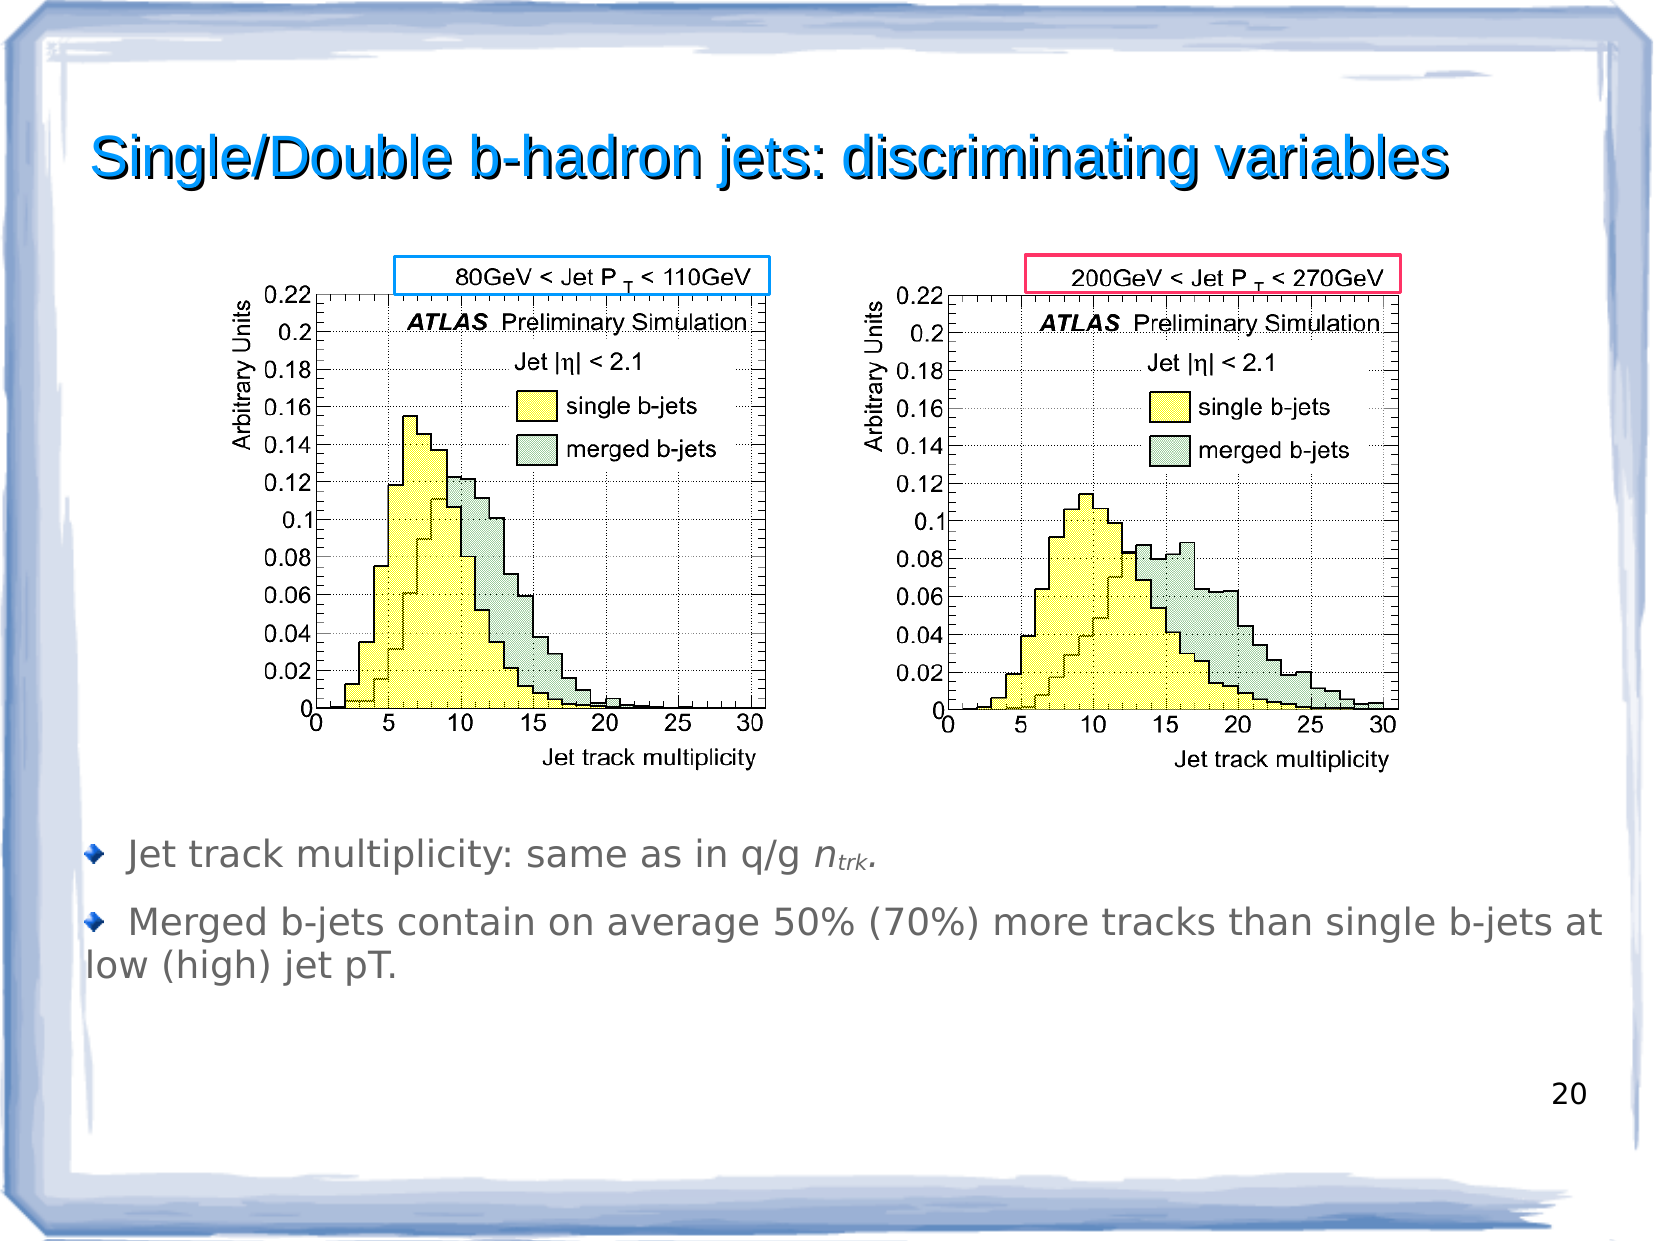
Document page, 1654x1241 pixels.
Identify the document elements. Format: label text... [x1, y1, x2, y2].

picture [0, 0, 1654, 1241]
text_box Jet track multiplicity: same as in q/g ntrk. Merged b-jets contain on average 50% (70%) more tracks than single b-jets at low (high) jet pT. [70, 825, 1653, 1076]
title Single/Double b-hadron jets: discriminating variables [89, 83, 1473, 230]
